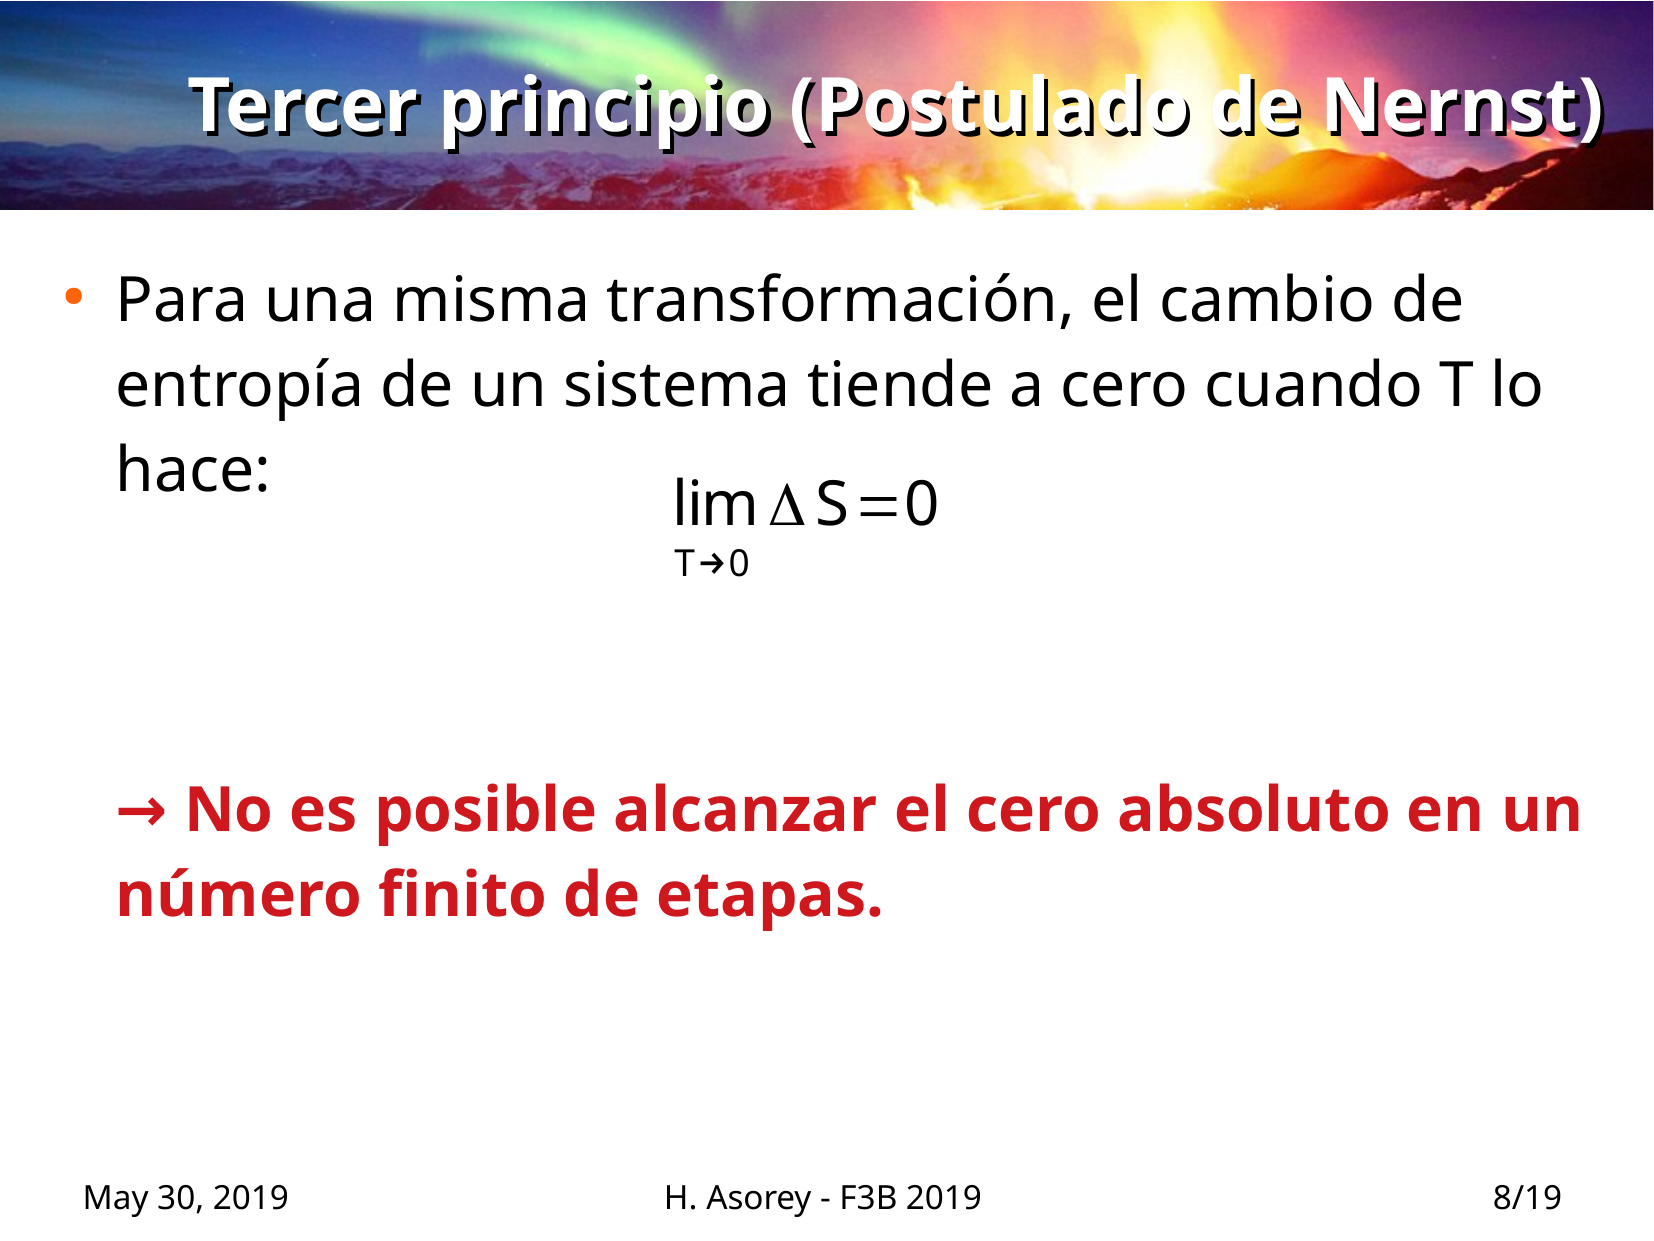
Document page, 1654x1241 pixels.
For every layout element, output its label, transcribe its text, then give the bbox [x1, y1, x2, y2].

list Para una misma transformación, el cambio de entropía de un sistema tiende a cero cuando T lo hace: → No es posible alcanzar el cero absoluto en un número finito de etapas. [45, 255, 1606, 1156]
title Tercer principio (Postulado de Nernst) [45, 15, 1606, 191]
chart [666, 465, 955, 587]
picture [0, 1, 1654, 210]
